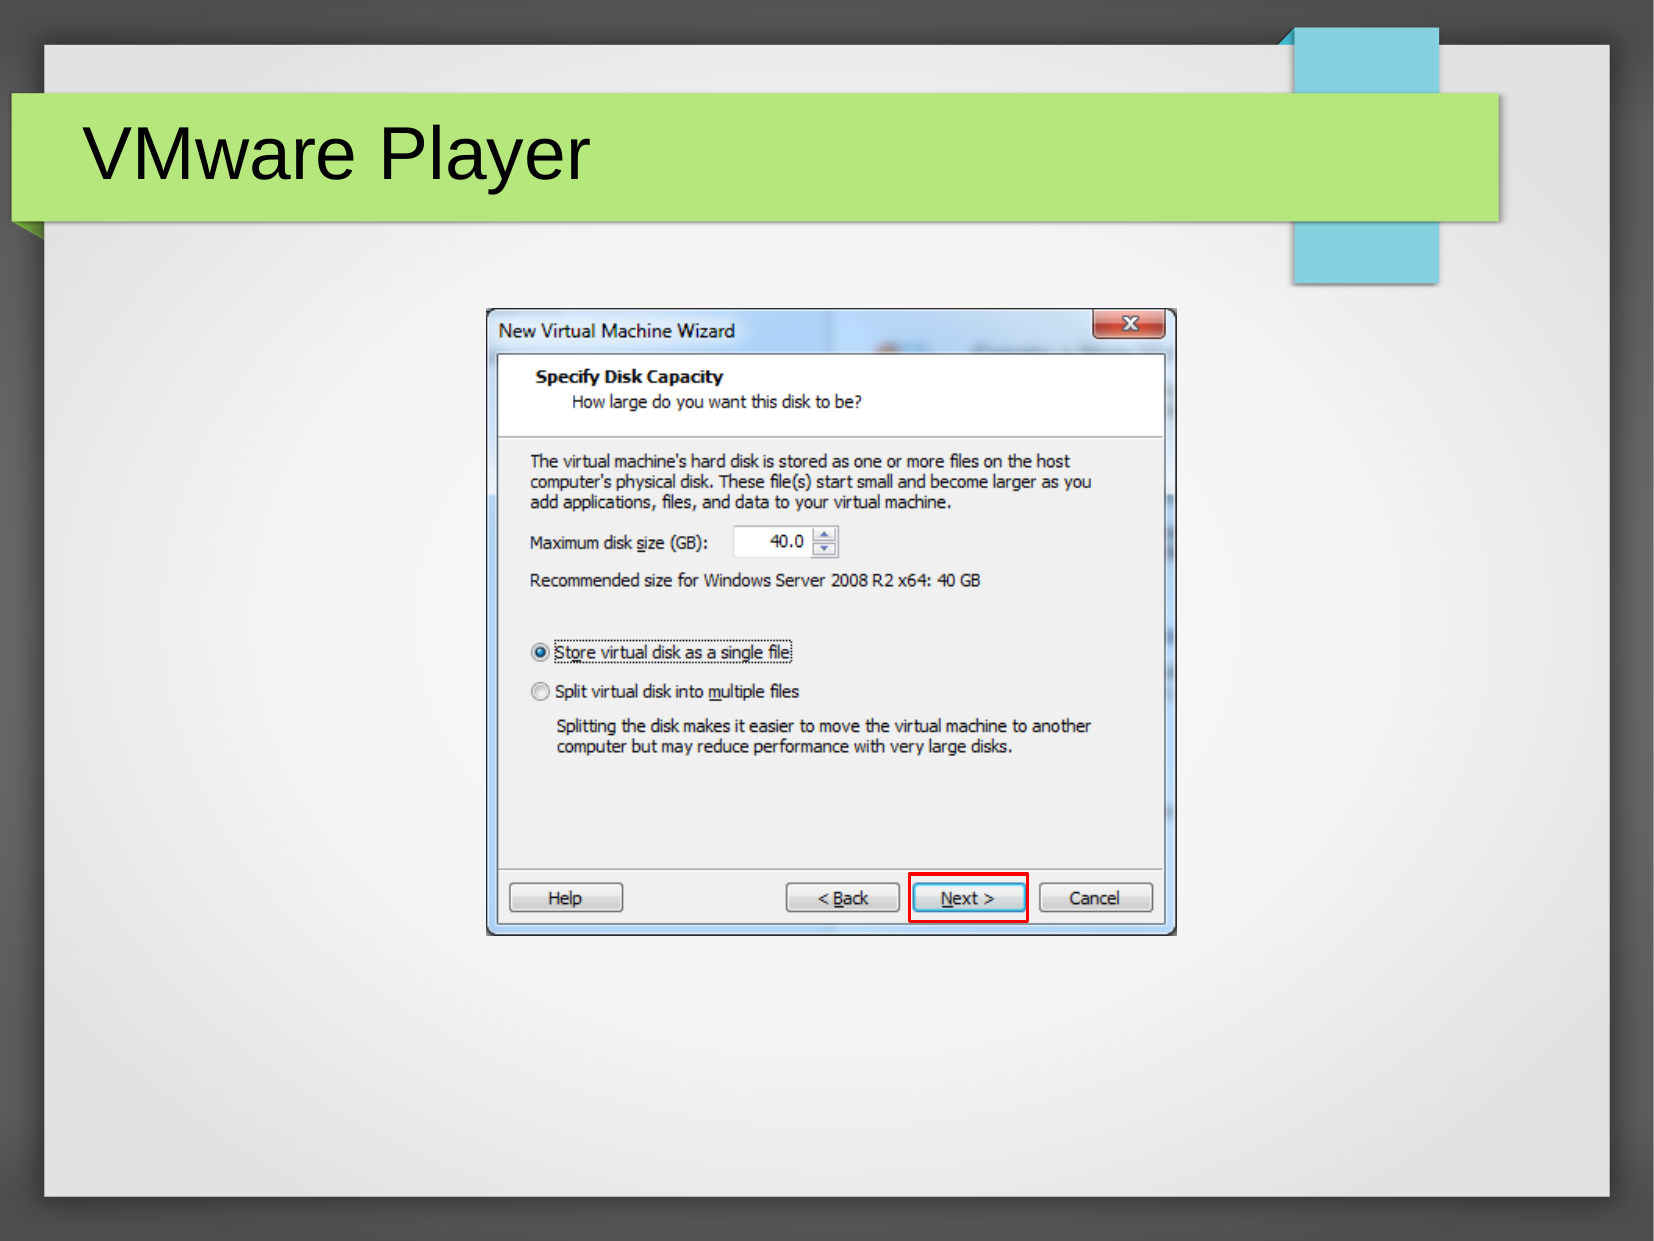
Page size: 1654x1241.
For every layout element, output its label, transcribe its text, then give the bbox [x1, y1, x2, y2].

title VMware Player [82, 94, 1264, 213]
picture [0, 0, 1654, 1241]
